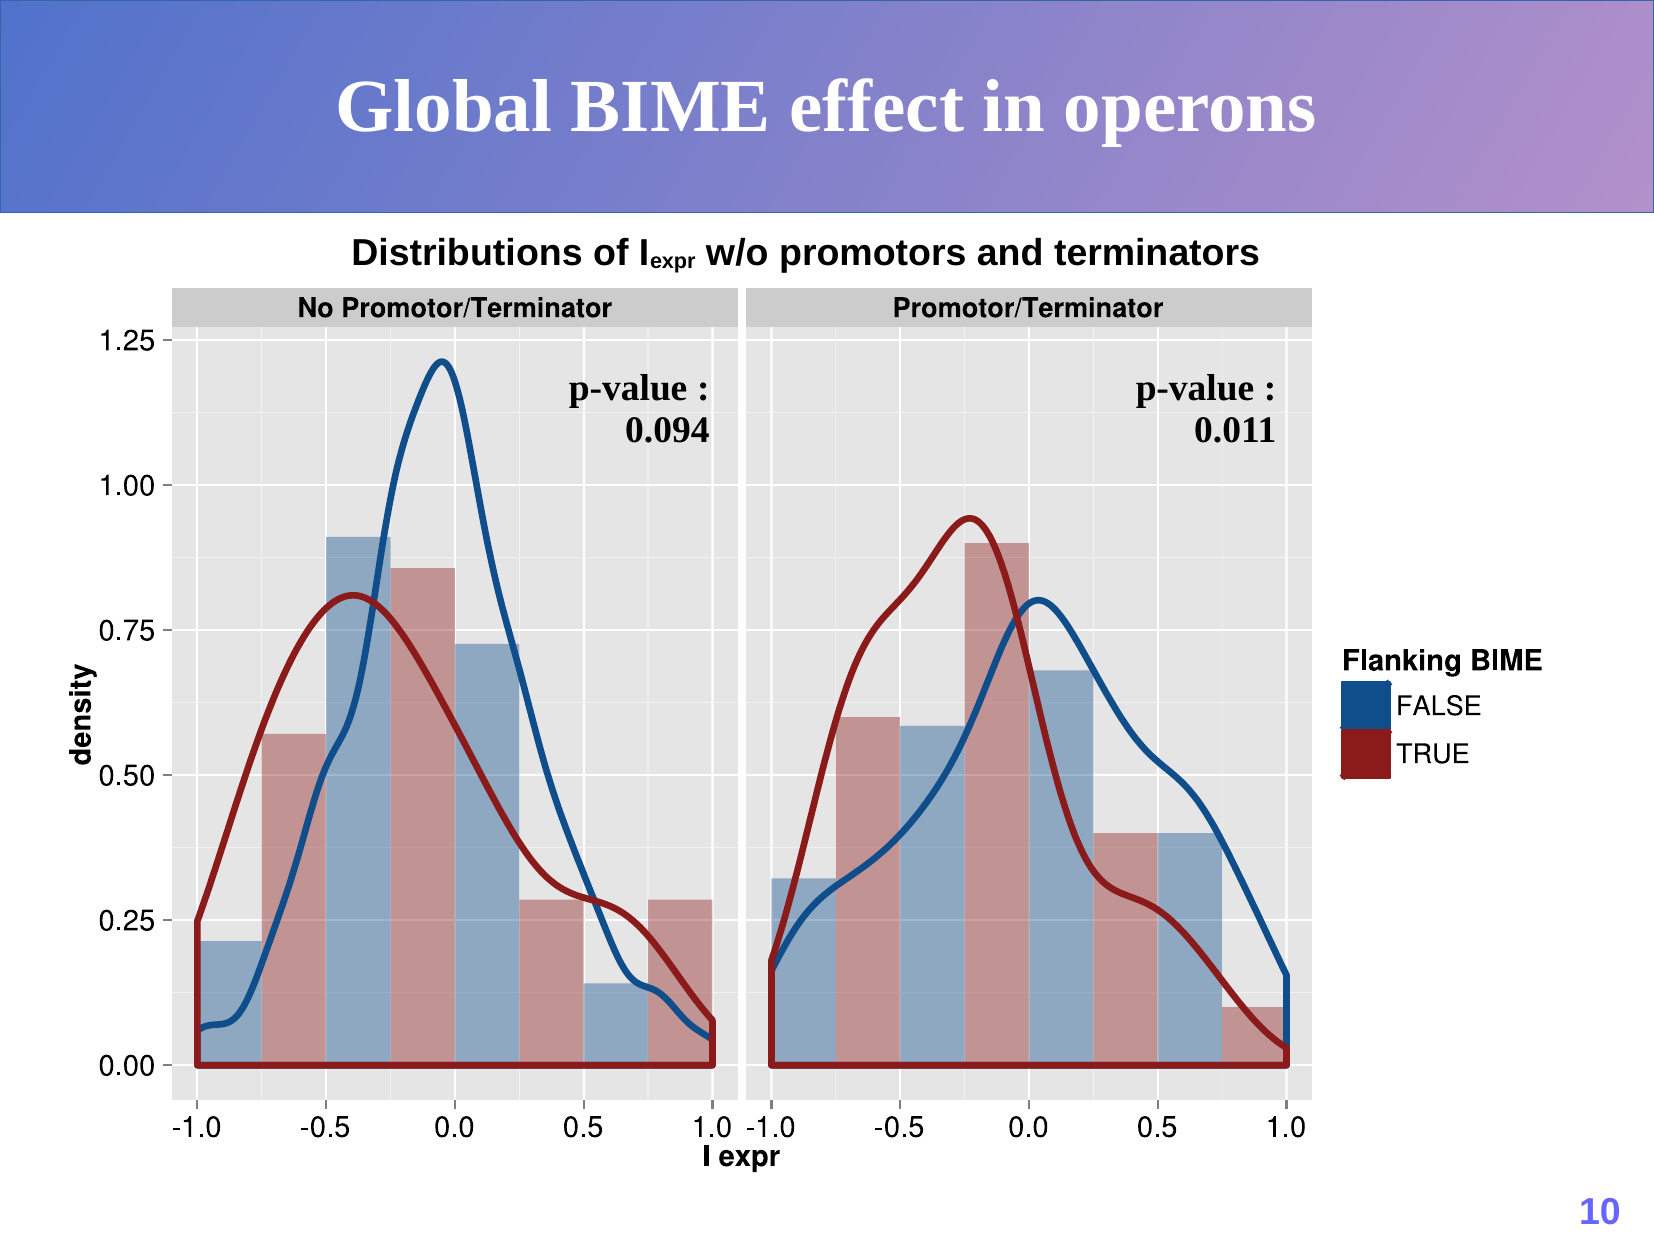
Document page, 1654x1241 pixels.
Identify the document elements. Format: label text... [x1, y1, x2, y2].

text_box 10 [1564, 1183, 1642, 1241]
text_box p-value : 0.011 [1075, 359, 1292, 458]
list [82, 236, 1571, 1158]
title Global BIME effect in operons [82, 23, 1571, 189]
text_box p-value : 0.094 [508, 359, 725, 458]
text_box Distributions of Iexpr w/o promotors and terminators [336, 224, 1317, 294]
picture [45, 257, 1609, 1189]
